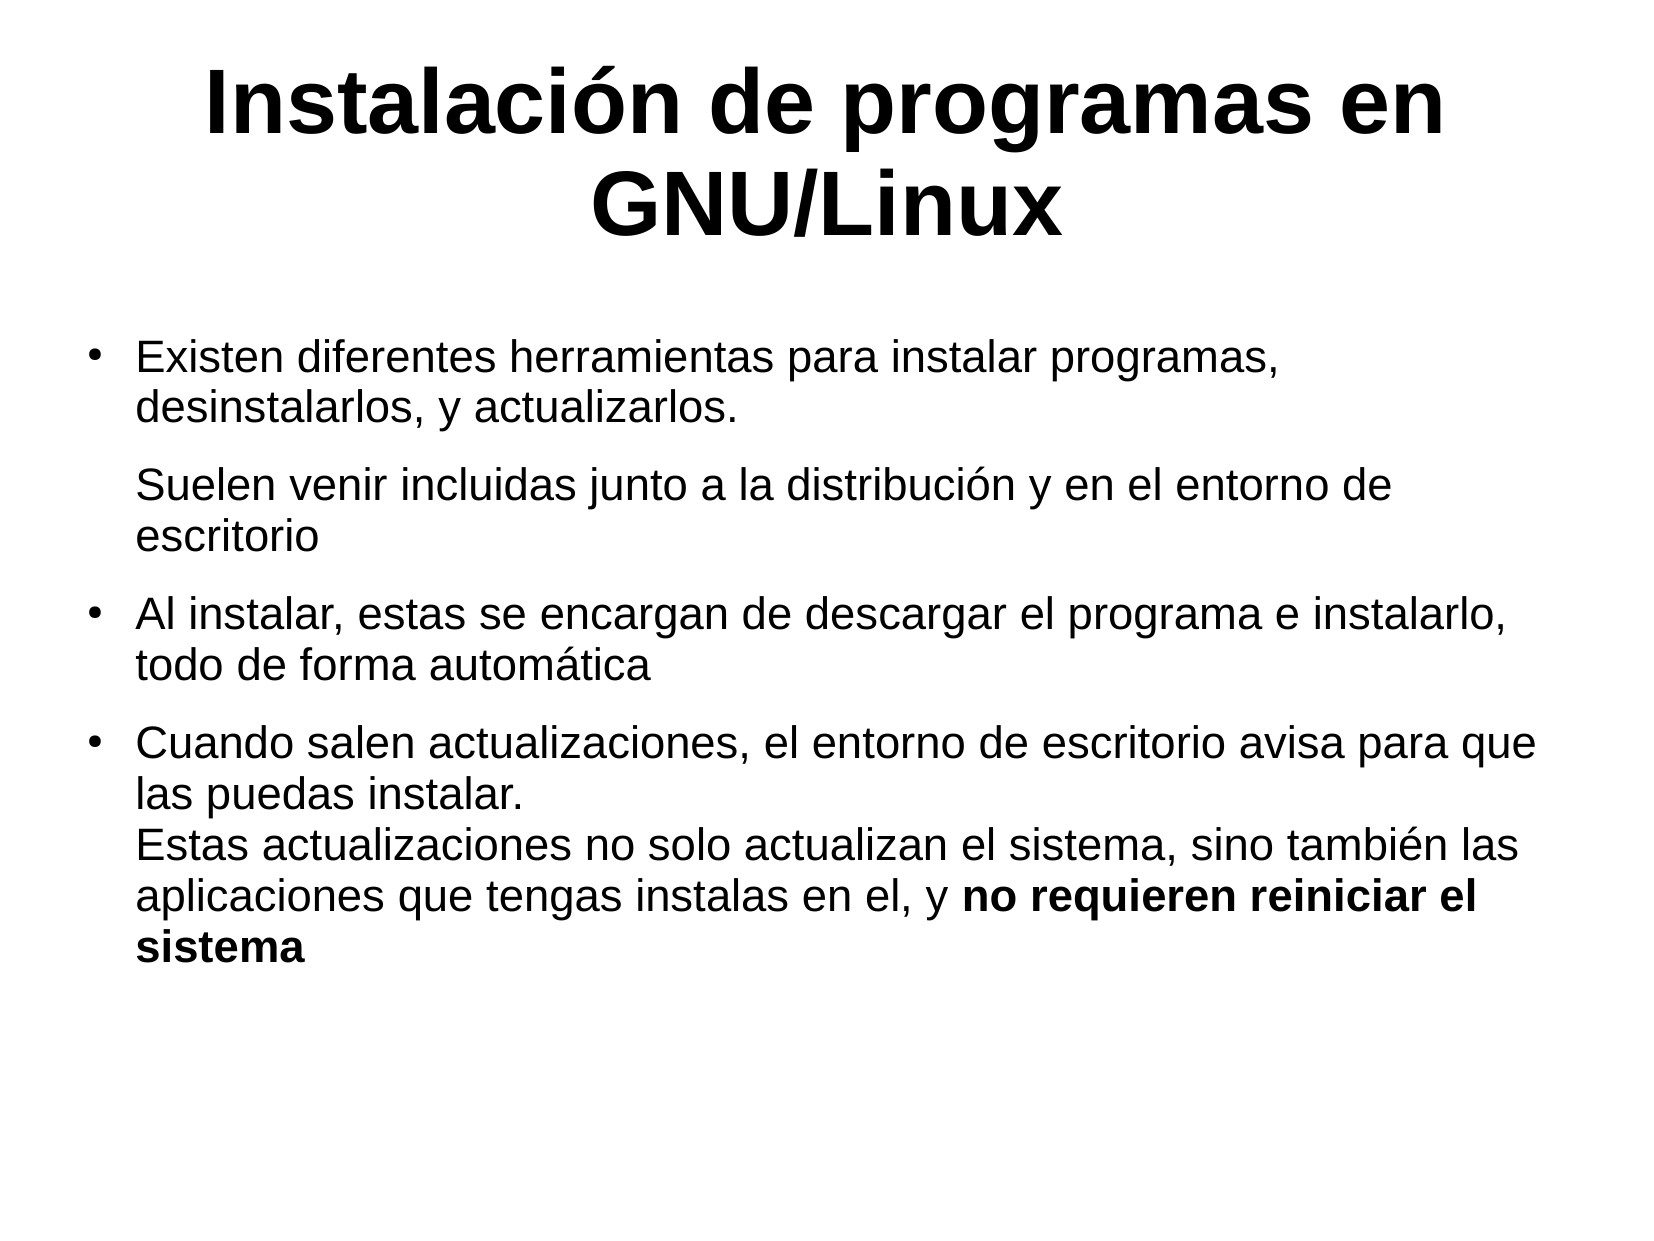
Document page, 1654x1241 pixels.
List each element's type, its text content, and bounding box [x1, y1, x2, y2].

title Instalación de programas en GNU/Linux [82, 49, 1571, 257]
list Existen diferentes herramientas para instalar programas, desinstalarlos, y actualizarlos. Suelen venir incluidas junto a la distribución y en el entorno de escritorio Al instalar, estas se encargan de descargar el programa e instalarlo, todo de forma automática Cuando salen actualizaciones, el entorno de escritorio avisa para que las puedas instalar. Estas actualizaciones no solo actualizan el sistema, sino también las aplicaciones que tengas instalas en el, y no requieren reiniciar el sistema [70, 330, 1560, 1134]
